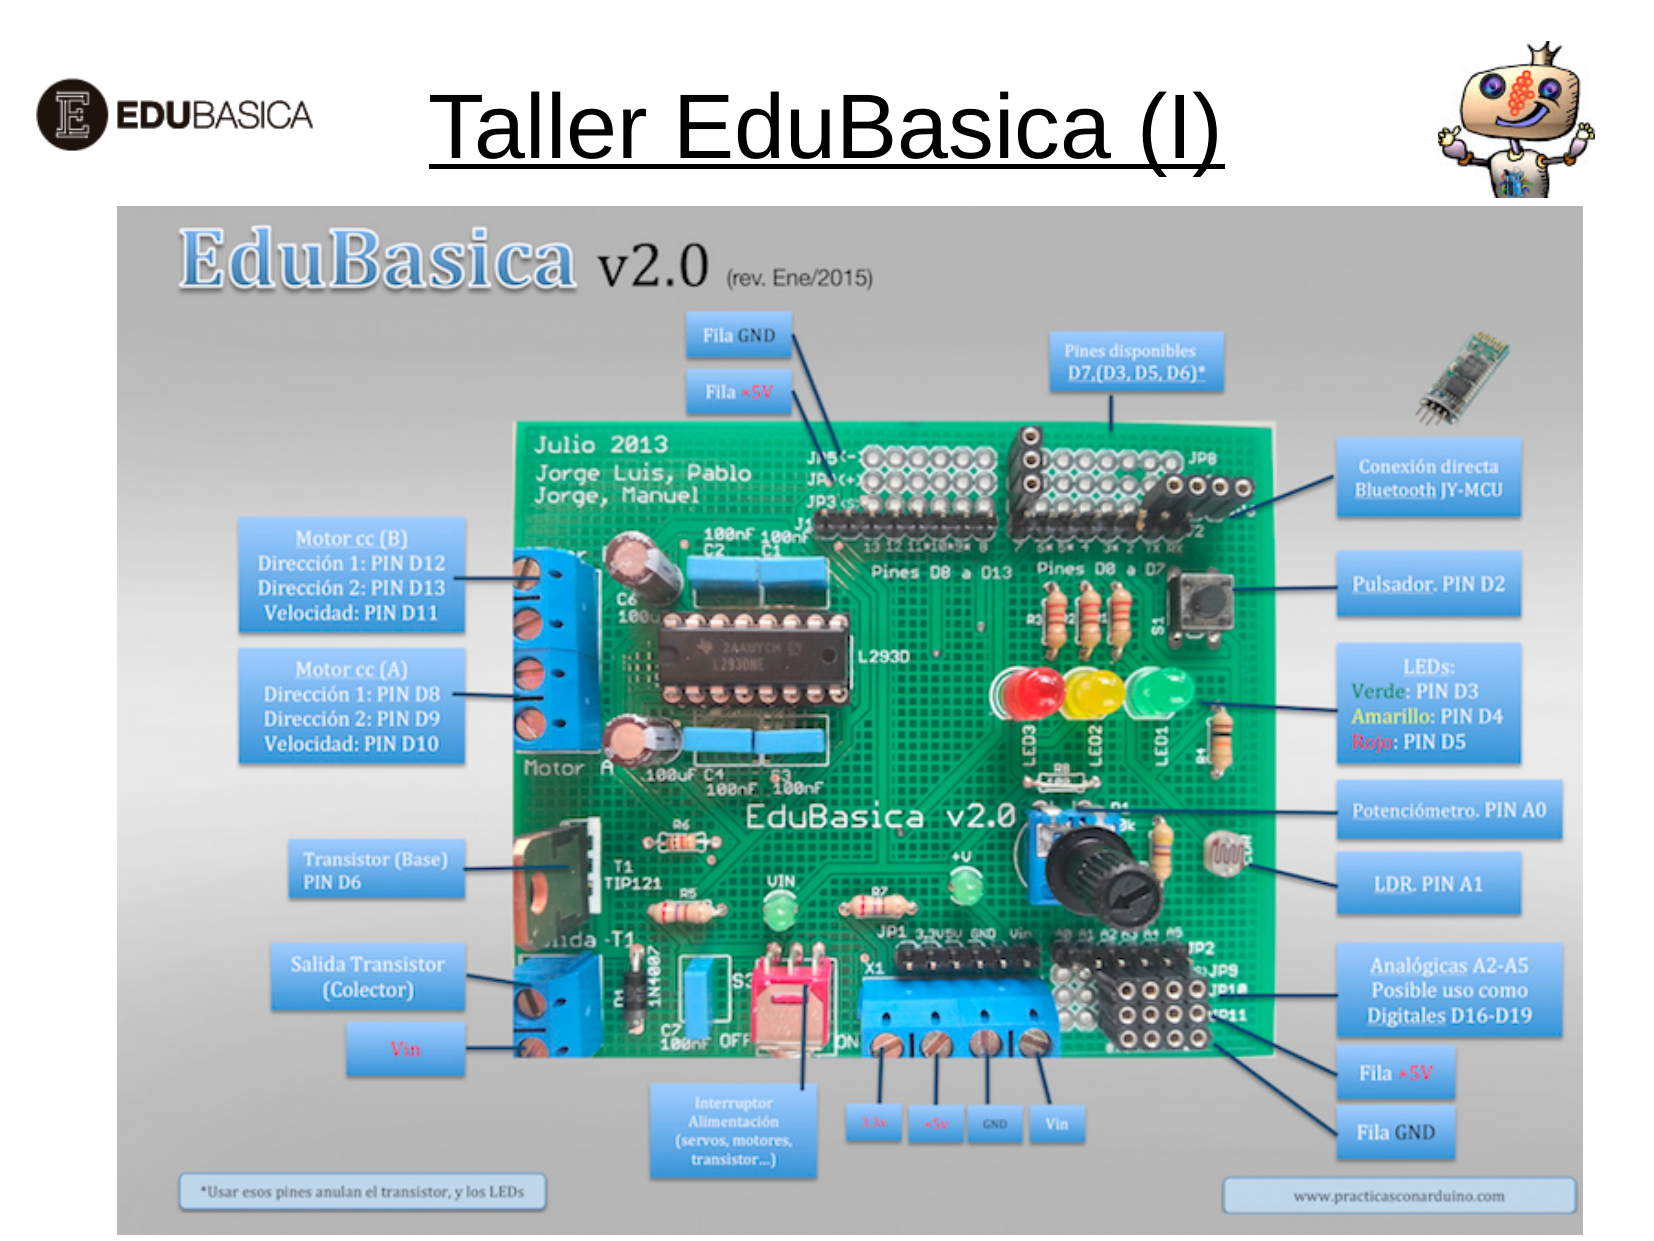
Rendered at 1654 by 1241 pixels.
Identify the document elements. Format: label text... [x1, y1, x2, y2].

picture [117, 206, 1583, 1235]
picture [35, 77, 316, 154]
title Taller EduBasica (I) [82, 23, 1571, 231]
picture [1438, 41, 1595, 198]
